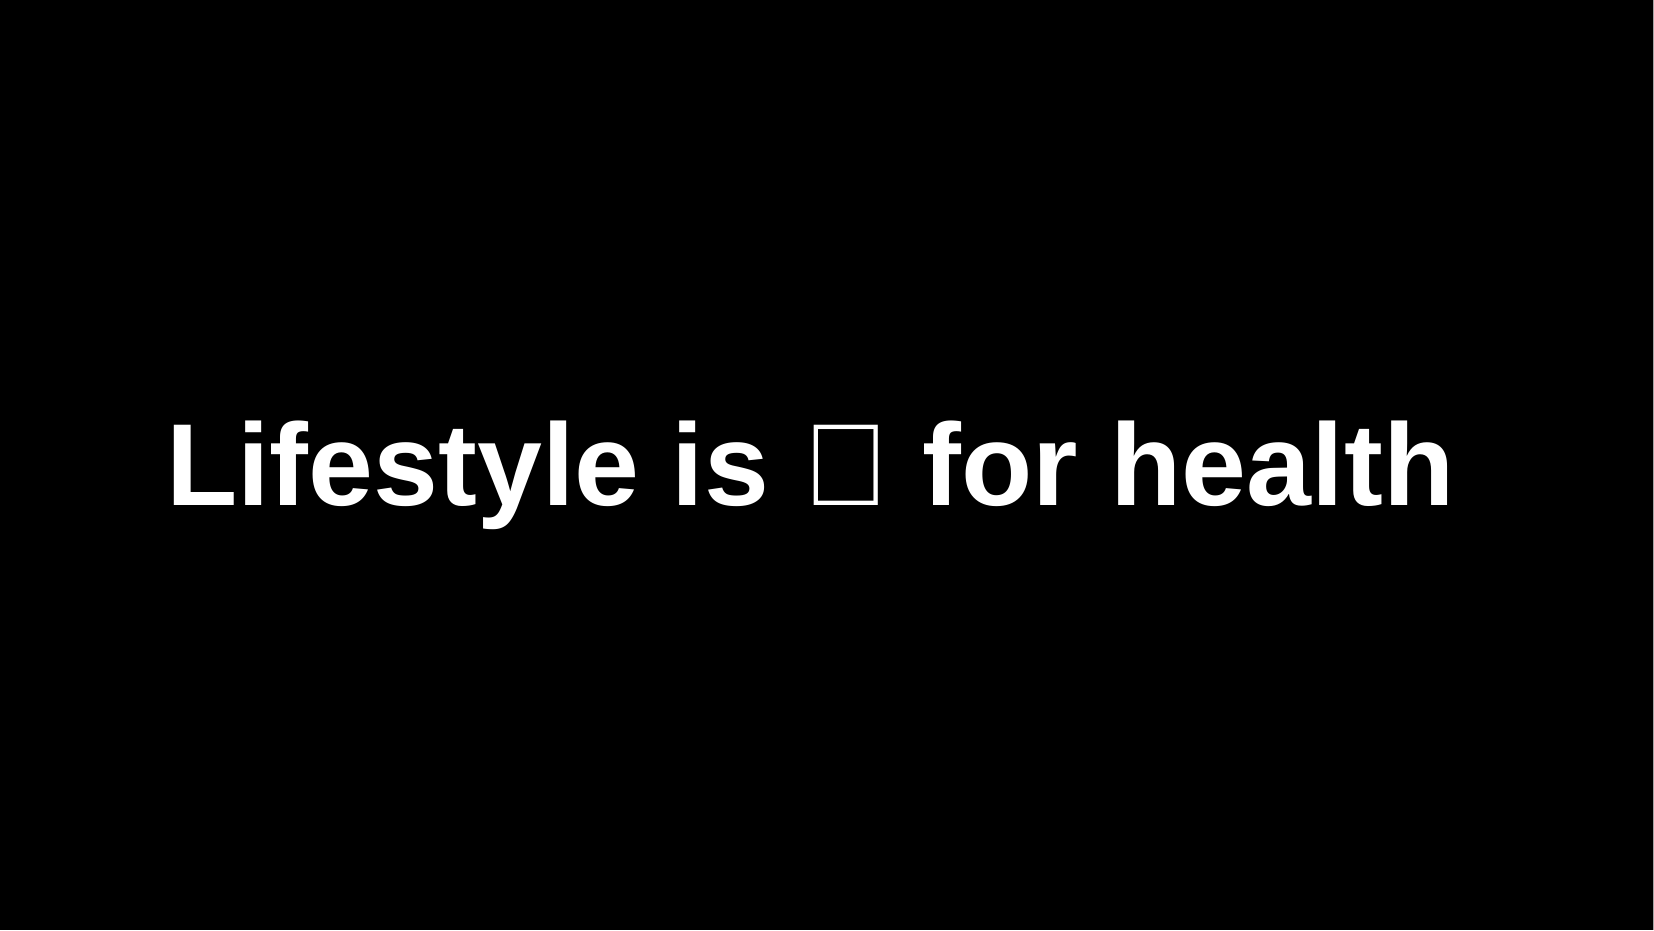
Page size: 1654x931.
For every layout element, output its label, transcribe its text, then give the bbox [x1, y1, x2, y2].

subtitle Lifestyle is 🔑 for health [82, 0, 1571, 931]
